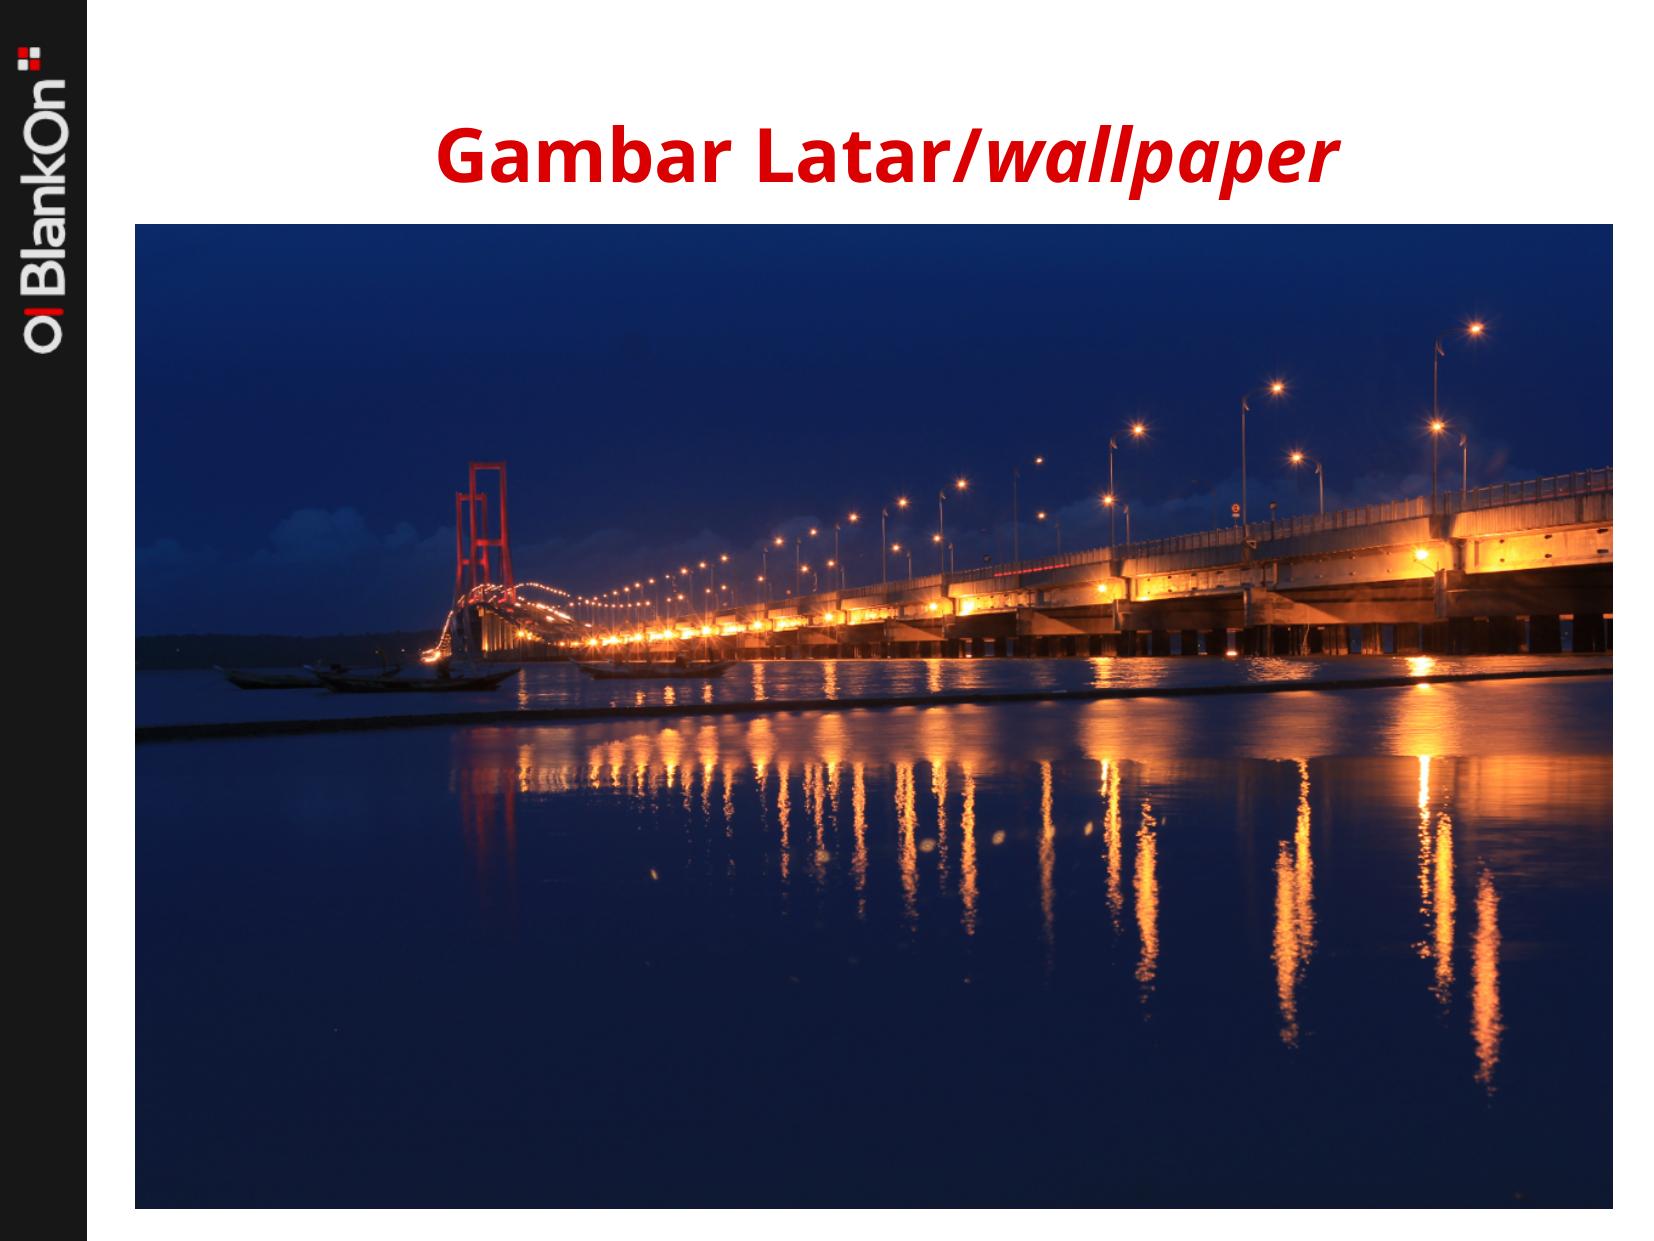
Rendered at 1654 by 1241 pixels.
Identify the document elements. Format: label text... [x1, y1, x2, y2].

title Gambar Latar/wallpaper [124, 49, 1613, 257]
picture [135, 224, 1613, 1209]
picture [0, 0, 87, 1241]
